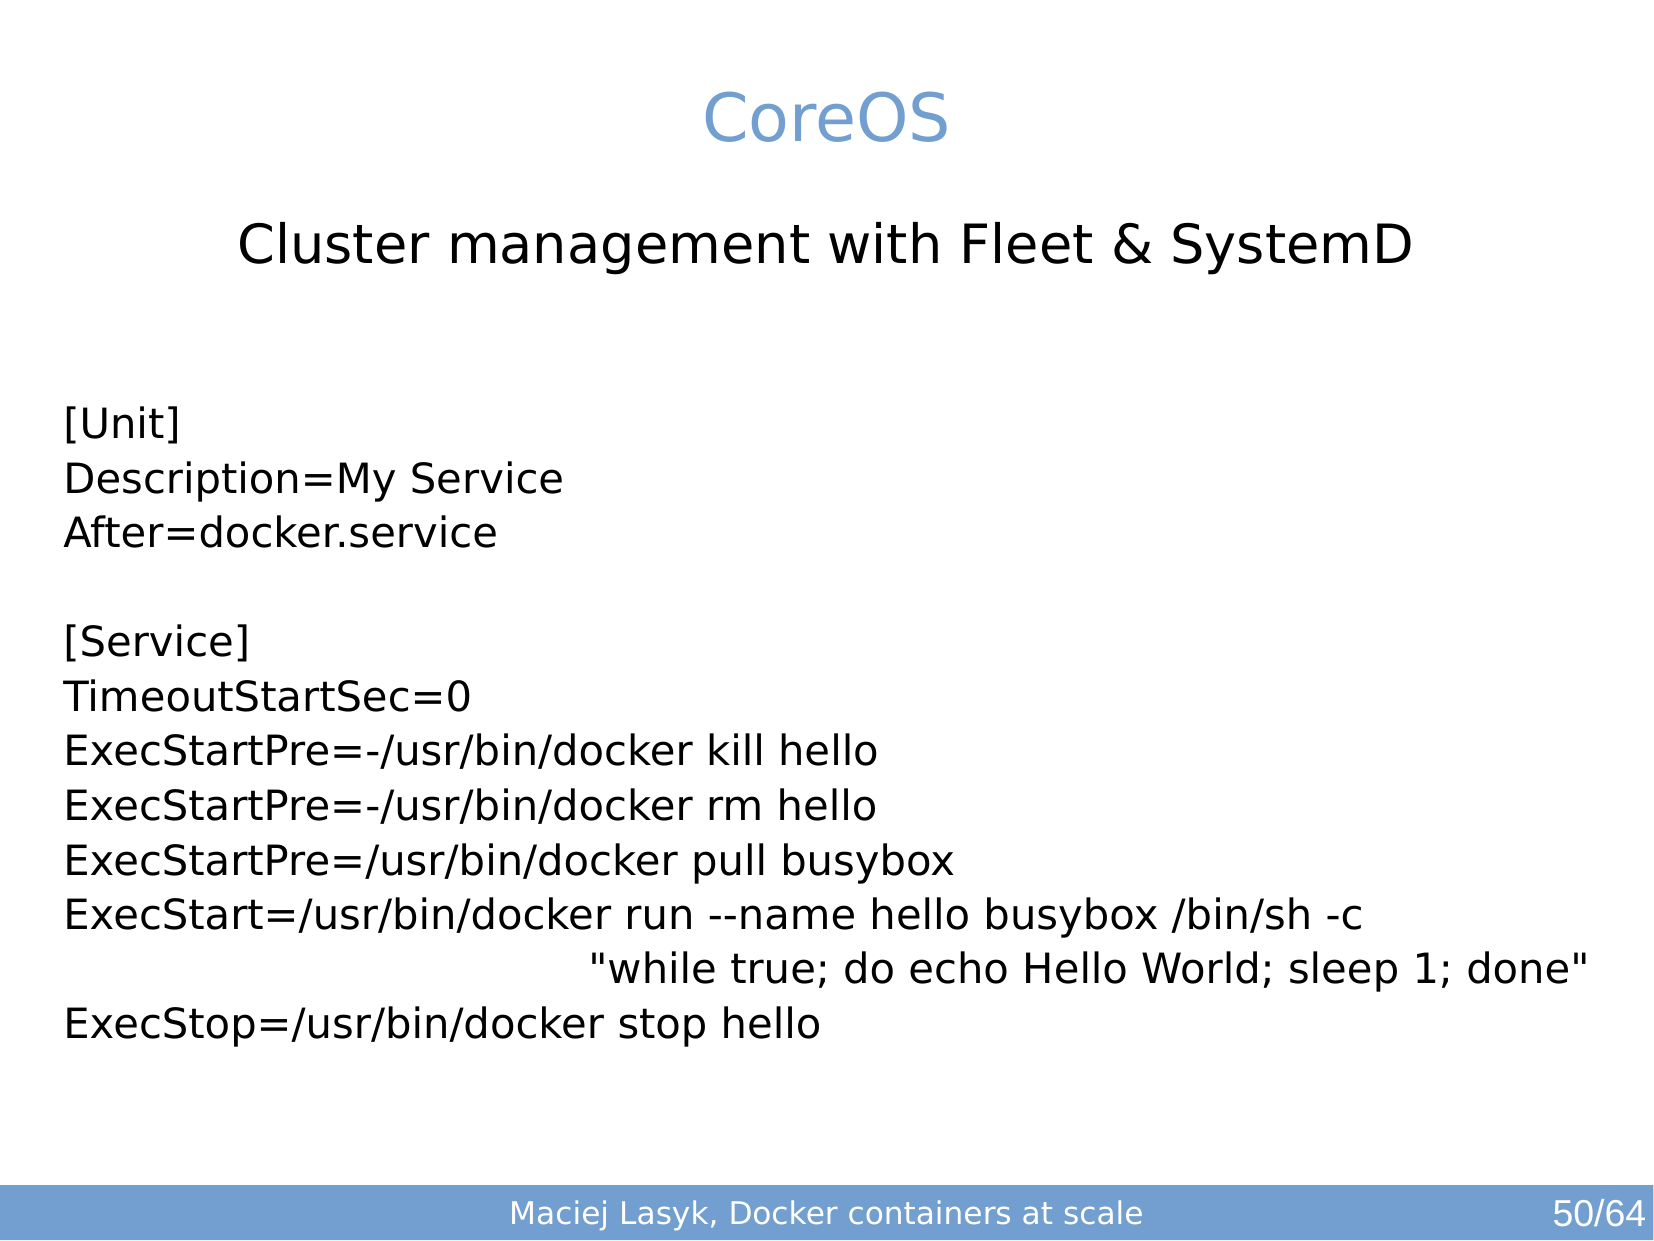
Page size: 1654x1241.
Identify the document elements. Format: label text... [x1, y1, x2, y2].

text_box Cluster management with Fleet & SystemD [222, 205, 1431, 392]
text_box CoreOS [687, 72, 967, 166]
text_box 50/64 [1527, 1185, 1654, 1241]
text_box [0, 1185, 1527, 1241]
text_box [Unit] Description=My Service After=docker.service [Service] TimeoutStartSec=0 ExecStartPre=-/usr/bin/docker kill hello ExecStartPre=-/usr/bin/docker rm hello ExecStartPre=/usr/bin/docker pull busybox ExecStart=/usr/bin/docker run --name hello busybox /bin/sh -c "while true; do echo Hello World; sleep 1; done" ExecStop=/usr/bin/docker stop hello [48, 392, 1606, 1056]
text_box Maciej Lasyk, Docker containers at scale [494, 1188, 1160, 1240]
